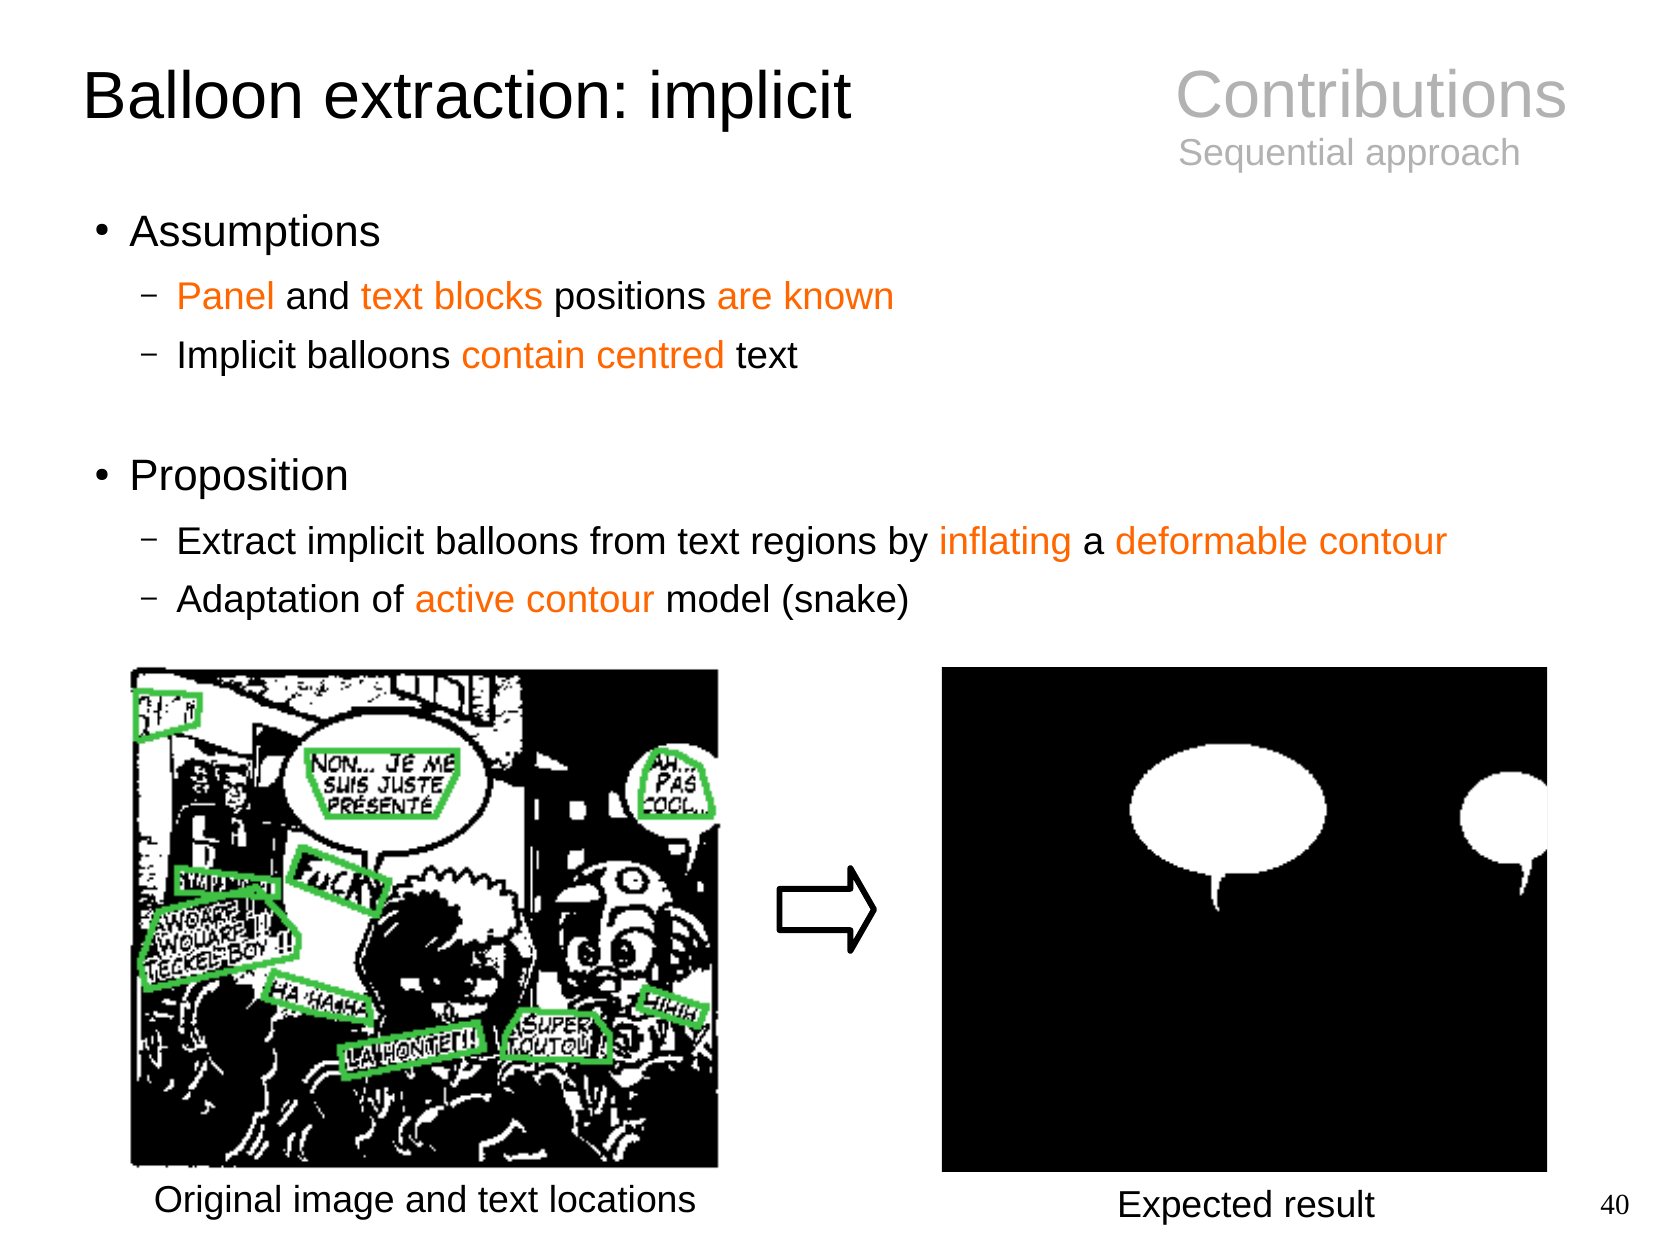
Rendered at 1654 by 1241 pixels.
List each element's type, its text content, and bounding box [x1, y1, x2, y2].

text_box Original image and text locations [124, 1170, 727, 1228]
text_box Expected result [903, 1176, 1589, 1234]
picture [88, 635, 768, 1199]
list Assumptions Panel and text blocks positions are known Implicit balloons contain centred text Proposition Extract implicit balloons from text regions by inflating a deformable contour Adaptation of active contour model (snake) [82, 206, 1571, 626]
picture [941, 667, 1548, 1172]
title Balloon extraction: implicit [82, 49, 1571, 142]
